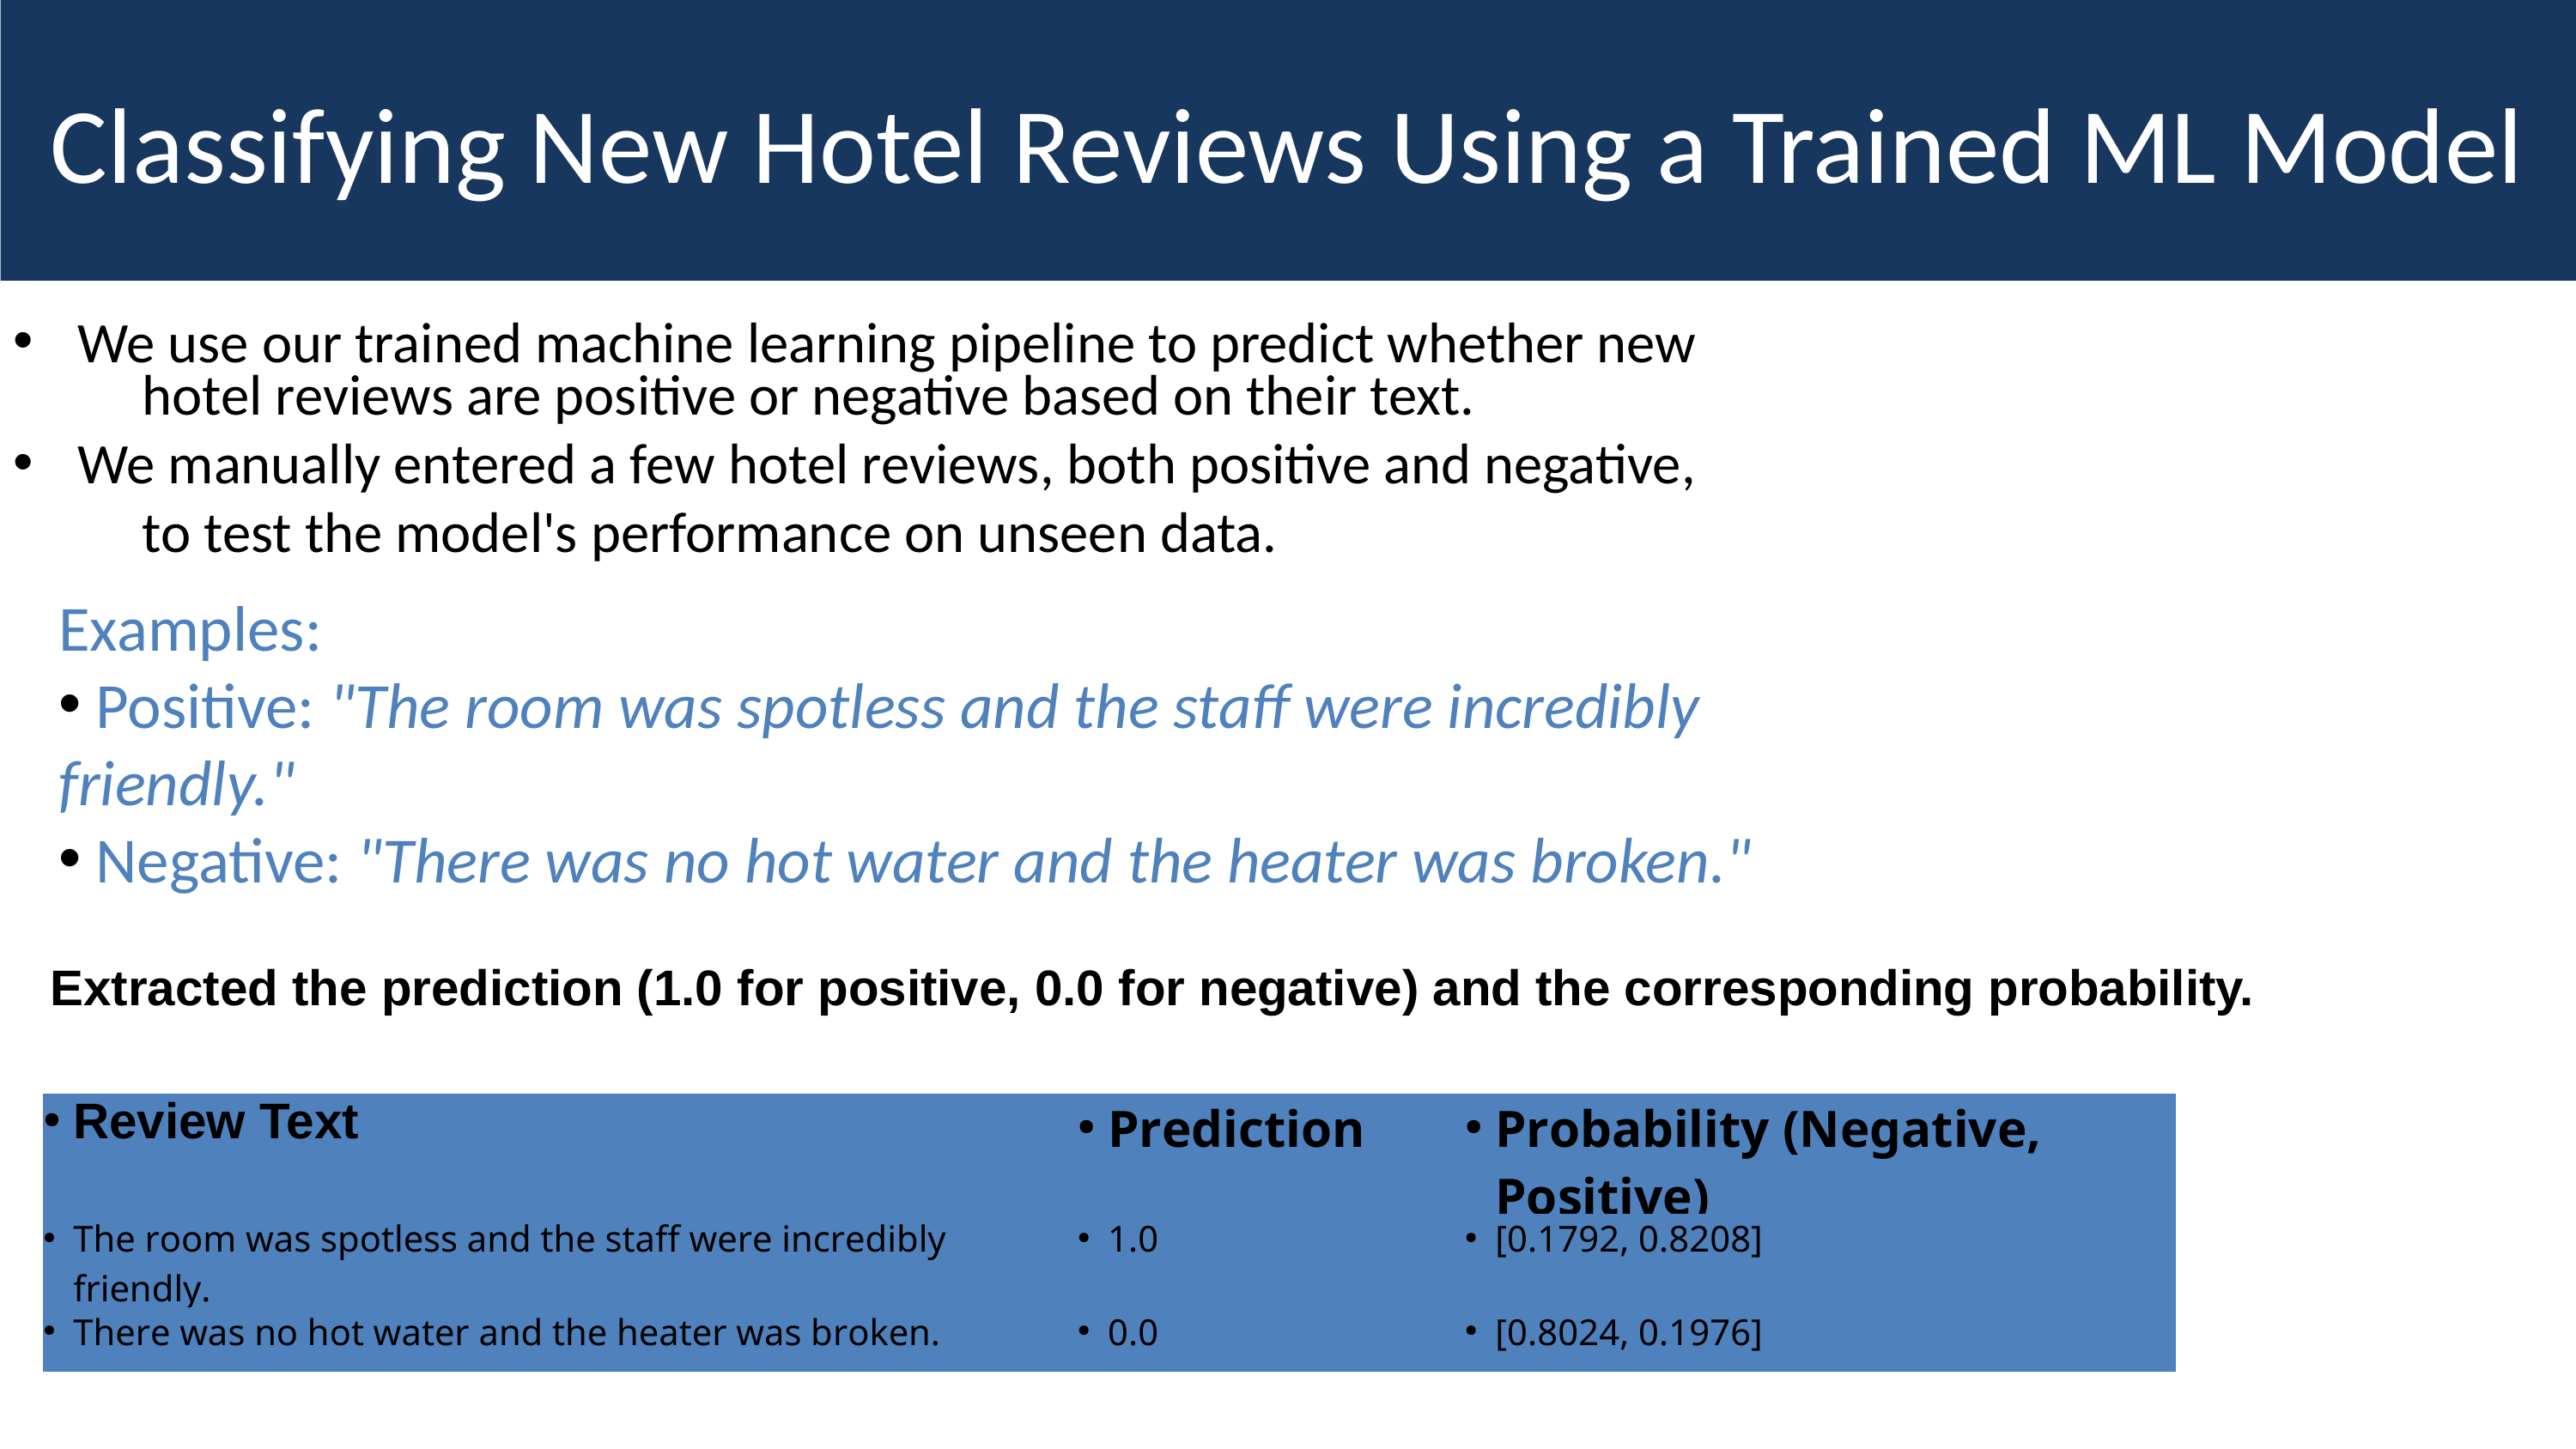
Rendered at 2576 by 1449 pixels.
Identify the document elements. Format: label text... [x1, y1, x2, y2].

table_header Review Text [43, 1094, 1078, 1214]
table_header Probability (Negative, Positive) [1465, 1094, 2176, 1214]
table_cell [0.8024, 0.1976] [1465, 1307, 2176, 1372]
table_cell 0.0 [1078, 1307, 1465, 1372]
text_box Classifying New Hotel Reviews Using a Trained ML Model [0, 0, 2576, 281]
text_box We use our trained machine learning pipeline to predict whether new hotel reviews are positive or negative based on their text. We manually entered a few hotel reviews, both positive and negative, to test the model's performance on unseen data. [0, 314, 1724, 572]
text_box Extracted the prediction (1.0 for positive, 0.0 for negative) and the corresponding probability. [38, 949, 2269, 1082]
table_cell The room was spotless and the staff were incredibly friendly. [43, 1214, 1078, 1307]
text_box Examples: Positive: "The room was spotless and the staff were incredibly friendly." Negative: "There was no hot water and the heater was broken." [46, 503, 1943, 906]
table_header Prediction [1078, 1094, 1465, 1214]
table_cell 1.0 [1078, 1214, 1465, 1307]
table_cell There was no hot water and the heater was broken. [43, 1307, 1078, 1372]
table_cell [0.1792, 0.8208] [1465, 1214, 2176, 1307]
